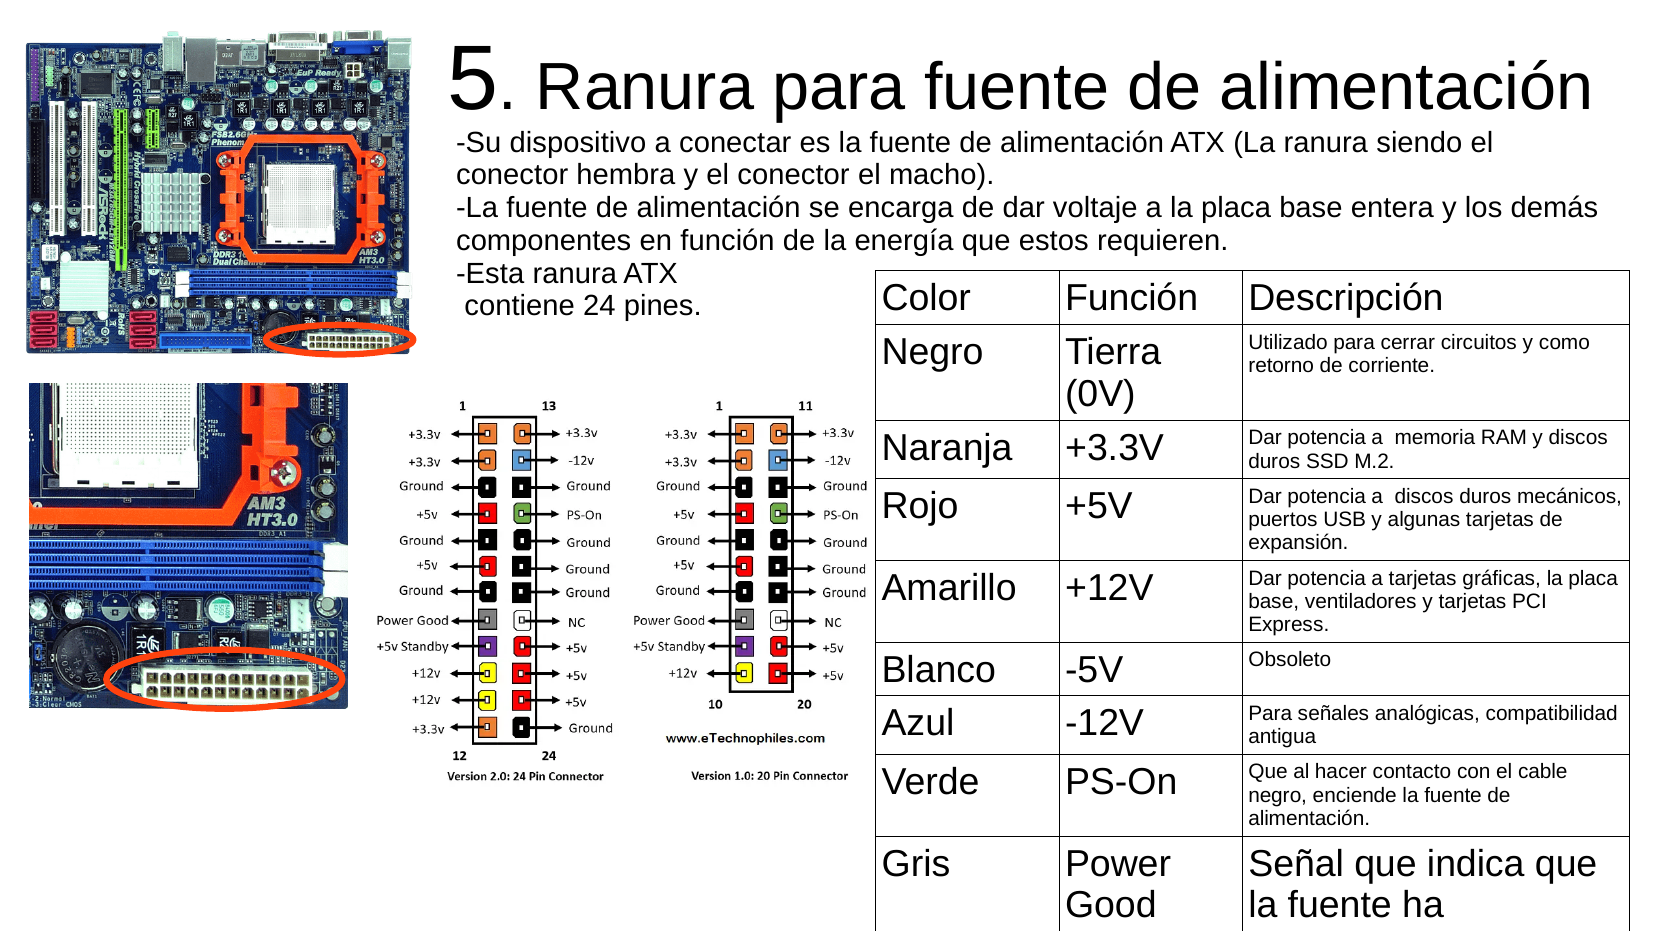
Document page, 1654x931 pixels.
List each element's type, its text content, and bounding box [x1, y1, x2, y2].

table_cell +3.3V [1060, 421, 1242, 478]
picture [29, 383, 875, 798]
table_header Color [876, 271, 1059, 324]
table_cell -12V [1060, 696, 1242, 754]
table_cell Power Good [1060, 837, 1242, 931]
picture [388, 346, 414, 355]
table_cell PS-On [1060, 755, 1242, 836]
table_cell Para señales analógicas, compatibilidad antigua [1243, 696, 1629, 754]
table_cell Dar potencia a discos duros mecánicos, puertos USB y algunas tarjetas de expansión. [1243, 479, 1629, 560]
picture [110, 653, 339, 705]
title 5. Ranura para fuente de alimentación [106, 0, 1595, 156]
table_header Función [1060, 271, 1242, 324]
text_box -Su dispositivo a conectar es la fuente de alimentación ATX (La ranura siendo el conector hembra y el conector el macho). -La fuente de alimentación se encarga de dar voltaje a la placa base entera y los demás componentes en función de la energía que estos requieren. -Esta ranura ATX contiene 24 pines. [441, 118, 1623, 330]
picture [270, 328, 409, 351]
table_cell +12V [1060, 561, 1242, 642]
table_cell -5V [1060, 643, 1242, 695]
table_cell Amarillo [876, 561, 1059, 642]
table_cell Verde [876, 755, 1059, 836]
table_cell Dar potencia a memoria RAM y discos duros SSD M.2. [1243, 421, 1629, 478]
table_cell Dar potencia a tarjetas gráficas, la placa base, ventiladores y tarjetas PCI Express. [1243, 561, 1629, 642]
table_cell Obsoleto [1243, 643, 1629, 695]
table_cell Utilizado para cerrar circuitos y como retorno de corriente. [1243, 325, 1629, 420]
table_cell +5V [1060, 479, 1242, 560]
table_cell Azul [876, 696, 1059, 754]
table_cell Señal que indica que la fuente ha alcanzado los voltajes correctos después de arrancar. [1243, 837, 1629, 931]
table_cell Blanco [876, 643, 1059, 695]
table_cell Naranja [876, 421, 1059, 478]
table_cell Rojo [876, 479, 1059, 560]
table_cell Negro [876, 325, 1059, 420]
table_header Descripción [1243, 271, 1629, 324]
table_cell Que al hacer contacto con el cable negro, enciende la fuente de alimentación. [1243, 755, 1629, 836]
table_cell Tierra (0V) [1060, 325, 1242, 420]
picture [23, 29, 414, 355]
table_cell Gris [876, 837, 1059, 931]
